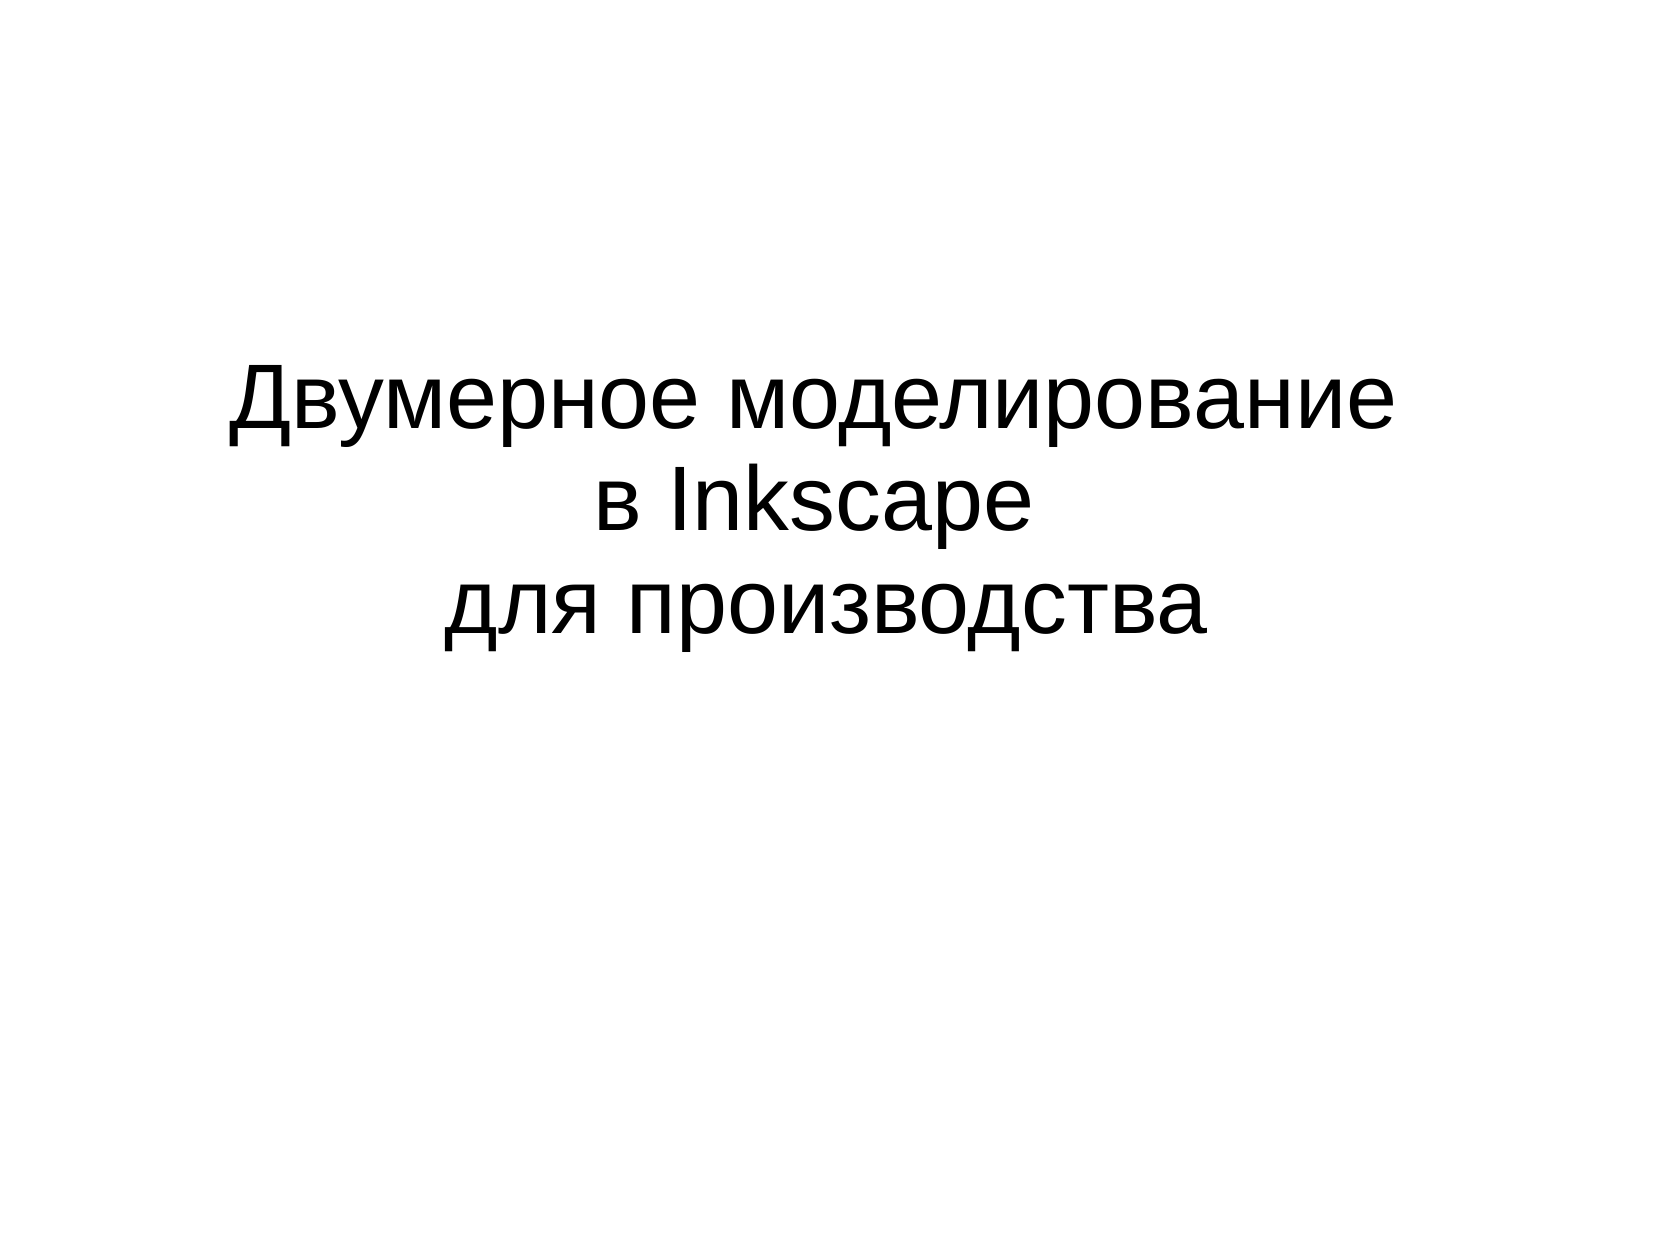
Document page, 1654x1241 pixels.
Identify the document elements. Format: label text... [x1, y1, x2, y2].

title Двумерное моделирование в Inkscape для производства [82, 345, 1571, 653]
